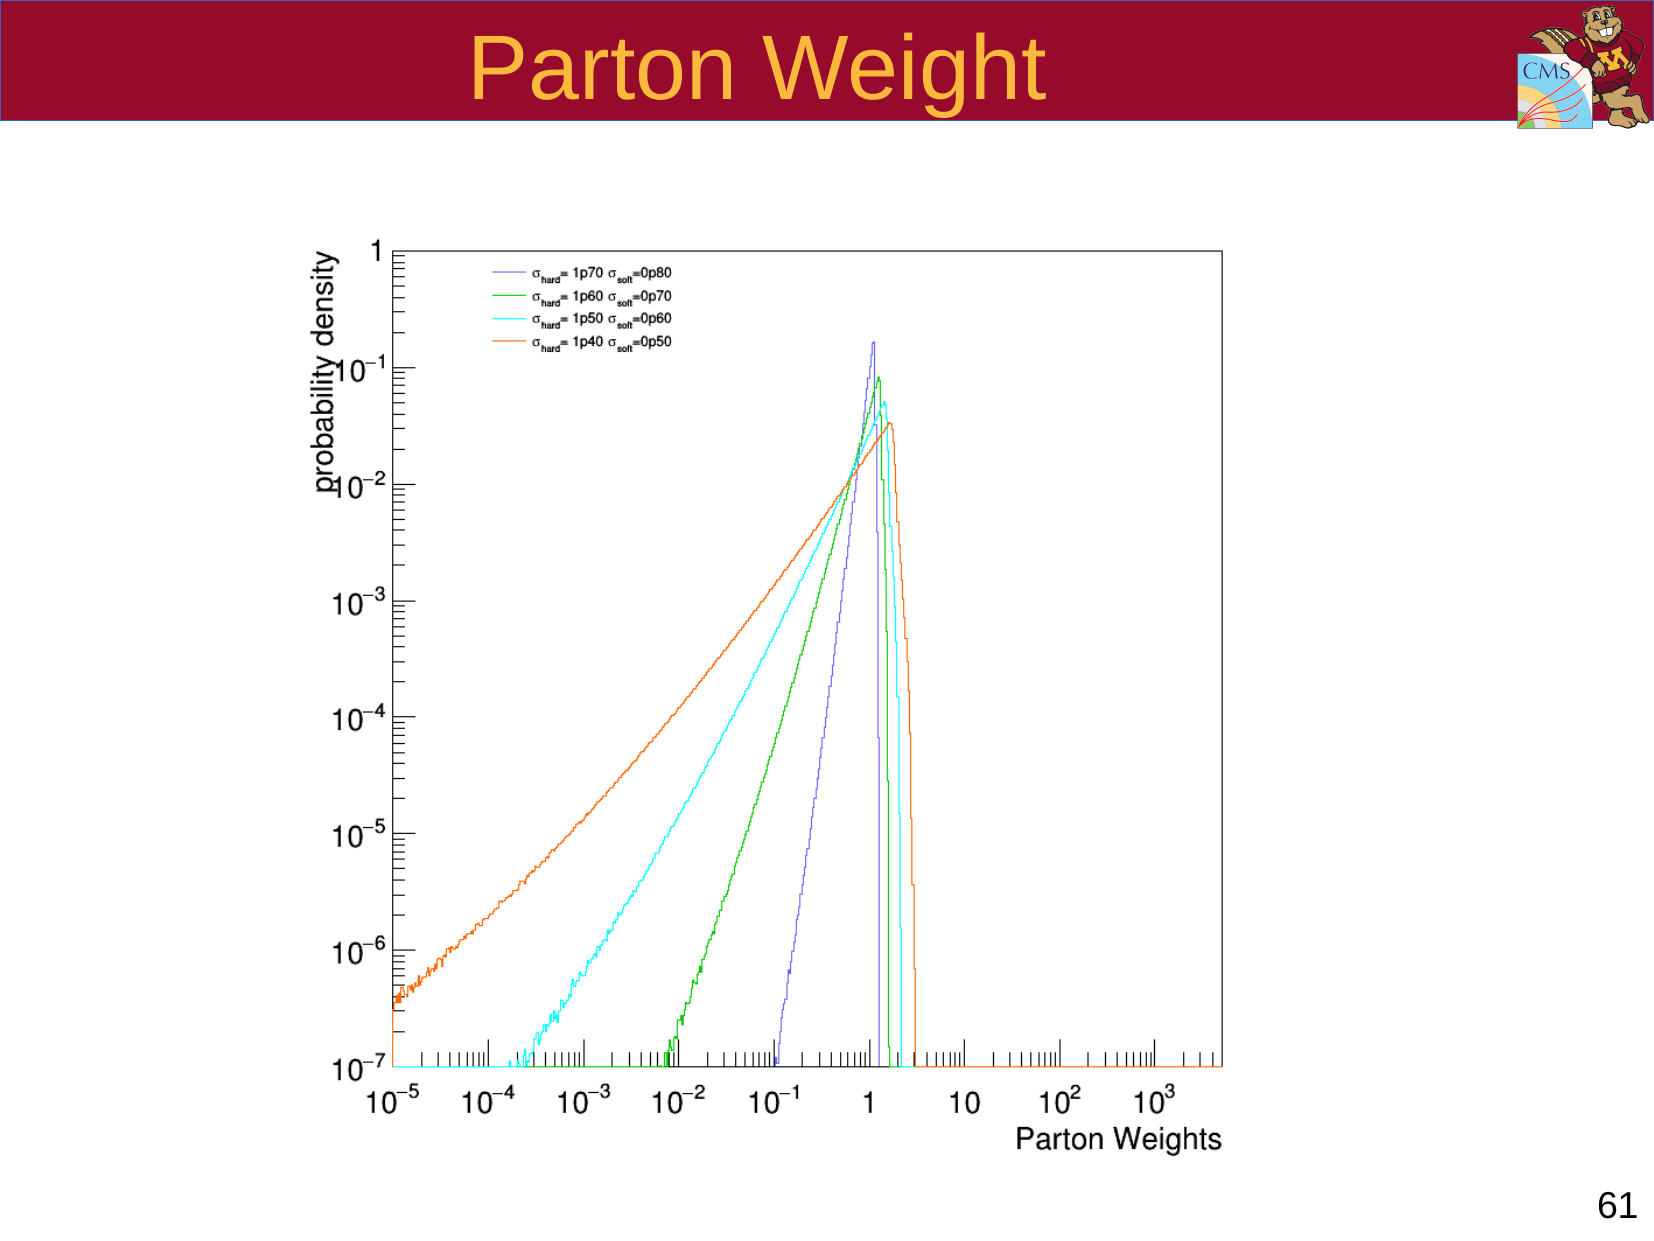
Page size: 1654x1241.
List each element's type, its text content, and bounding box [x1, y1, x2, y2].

title Parton Weight [0, 15, 1516, 121]
picture [300, 149, 1231, 1169]
picture [1515, 0, 1652, 135]
